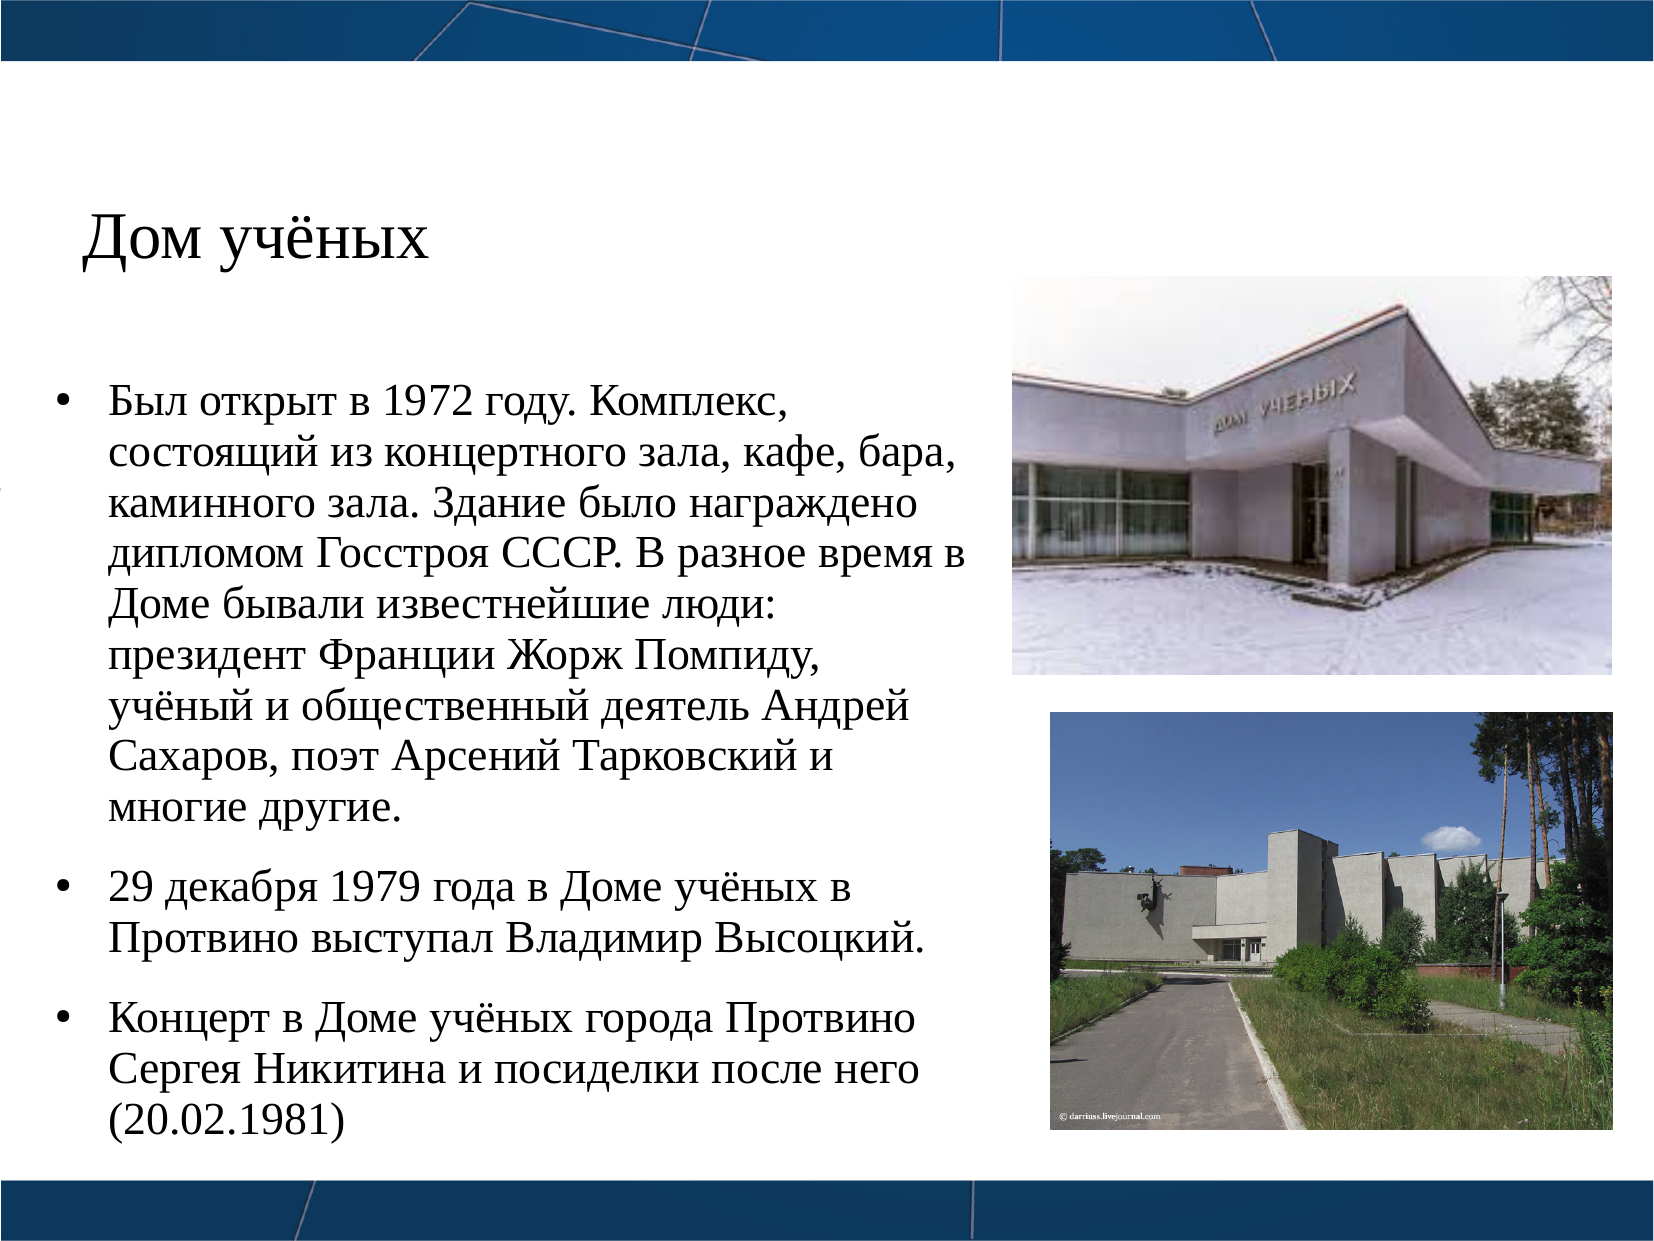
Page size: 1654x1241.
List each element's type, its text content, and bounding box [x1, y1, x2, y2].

title Дом учёных [82, 132, 1571, 340]
picture [0, 0, 1654, 1241]
list Был открыт в 1972 году. Комплекс, состоящий из концертного зала, кафе, бара, каминного зала. Здание было награждено дипломом Госстроя СССР. В разное время в Доме бывали известнейшие люди: президент Франции Жорж Помпиду, учёный и общественный деятель Андрей Сахаров, поэт Арсений Тарковский и многие другие. 29 декабря 1979 года в Доме учёных в Протвино выступал Владимир Высоцкий. Концерт в Доме учёных города Протвино Сергея Никитина и посиделки после него (20.02.1981) [37, 375, 968, 1145]
